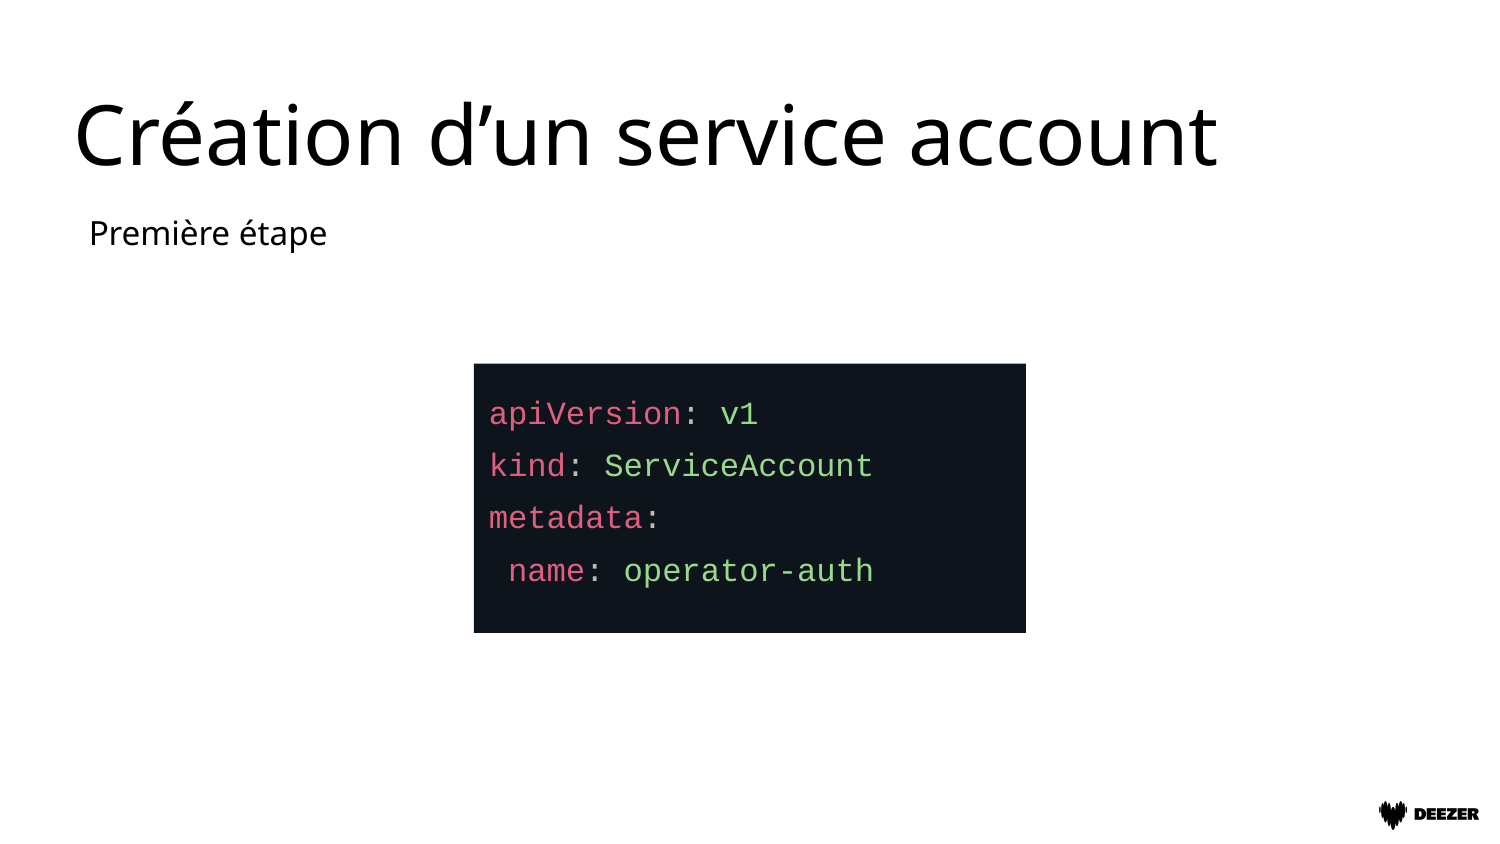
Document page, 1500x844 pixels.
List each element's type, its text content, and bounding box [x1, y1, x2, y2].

list apiVersion: v1 kind: ServiceAccount metadata: name: operator-auth [473, 363, 1026, 633]
picture [1379, 801, 1479, 830]
title Création d’un service account [73, 97, 1427, 273]
subtitle Première étape [73, 203, 1201, 338]
